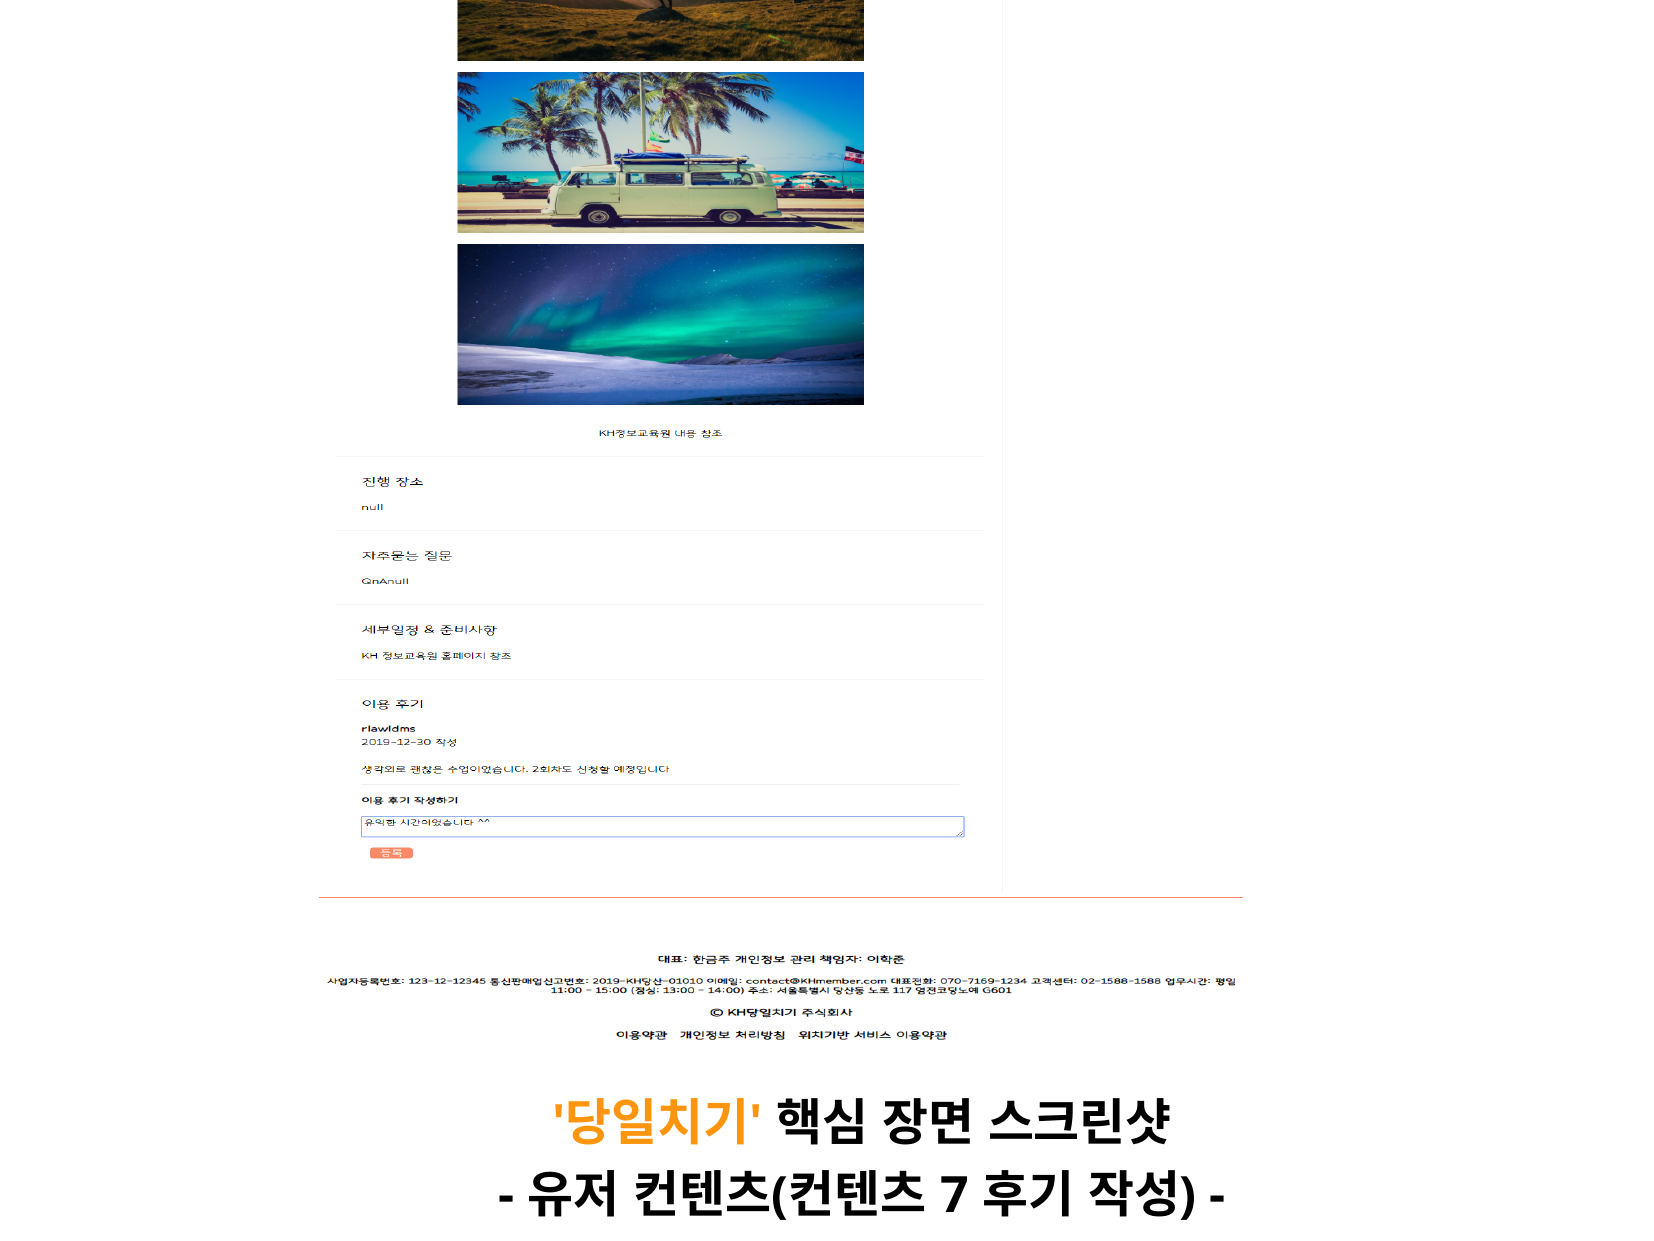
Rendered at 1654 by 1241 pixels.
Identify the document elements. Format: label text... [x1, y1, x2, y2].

picture [0, 0, 1548, 1063]
title '당일치기' 핵심 장면 스크린샷 - 유저 컨텐츠(컨텐츠 7 후기 작성) - [118, 1051, 1607, 1241]
